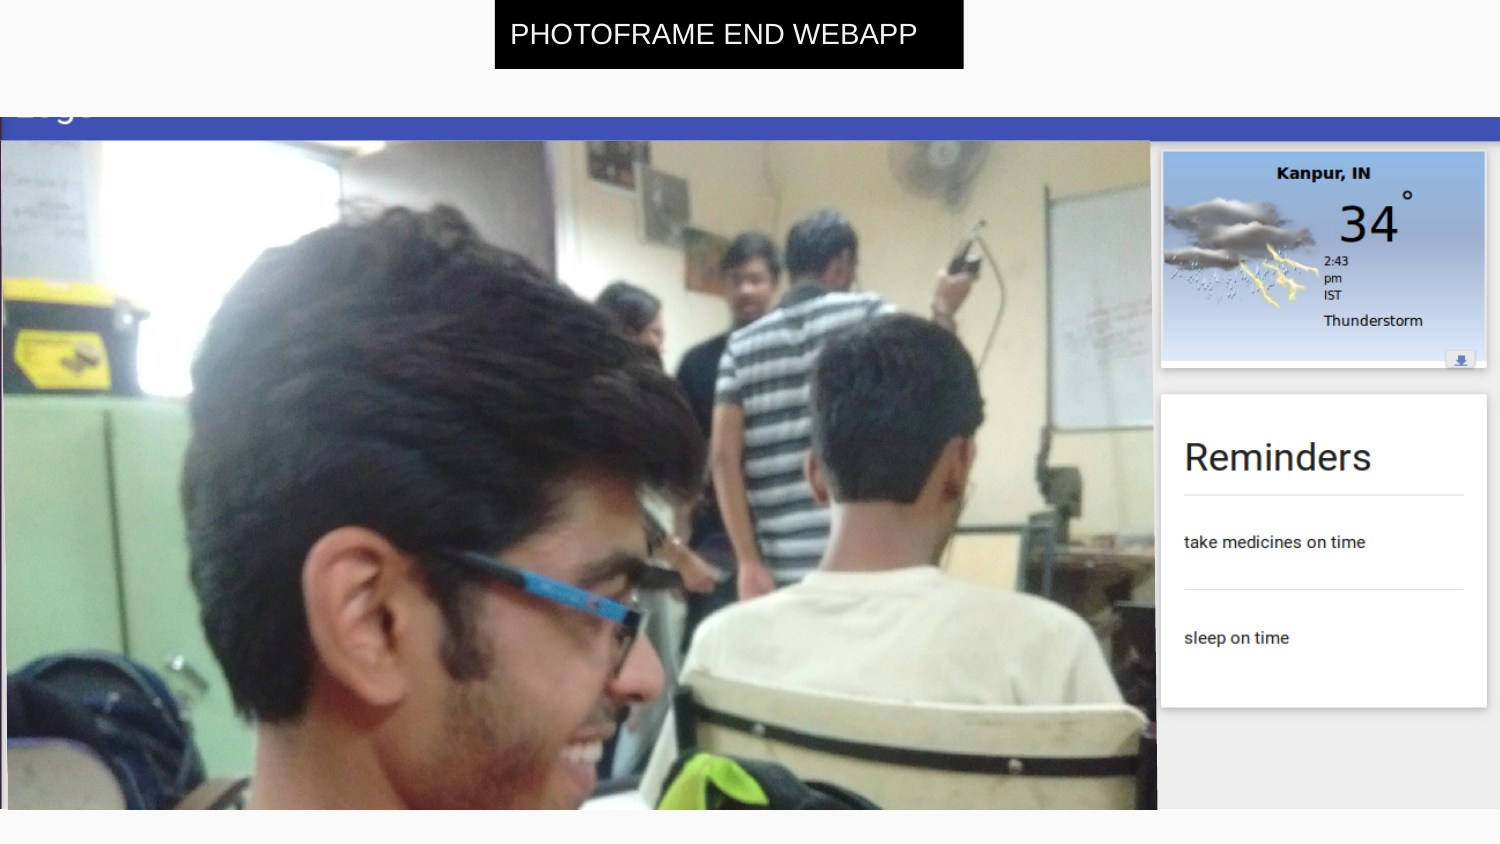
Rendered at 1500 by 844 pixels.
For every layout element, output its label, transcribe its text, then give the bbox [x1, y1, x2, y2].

text_box PHOTOFRAME END WEBAPP [494, 0, 964, 69]
picture [0, 117, 1500, 810]
